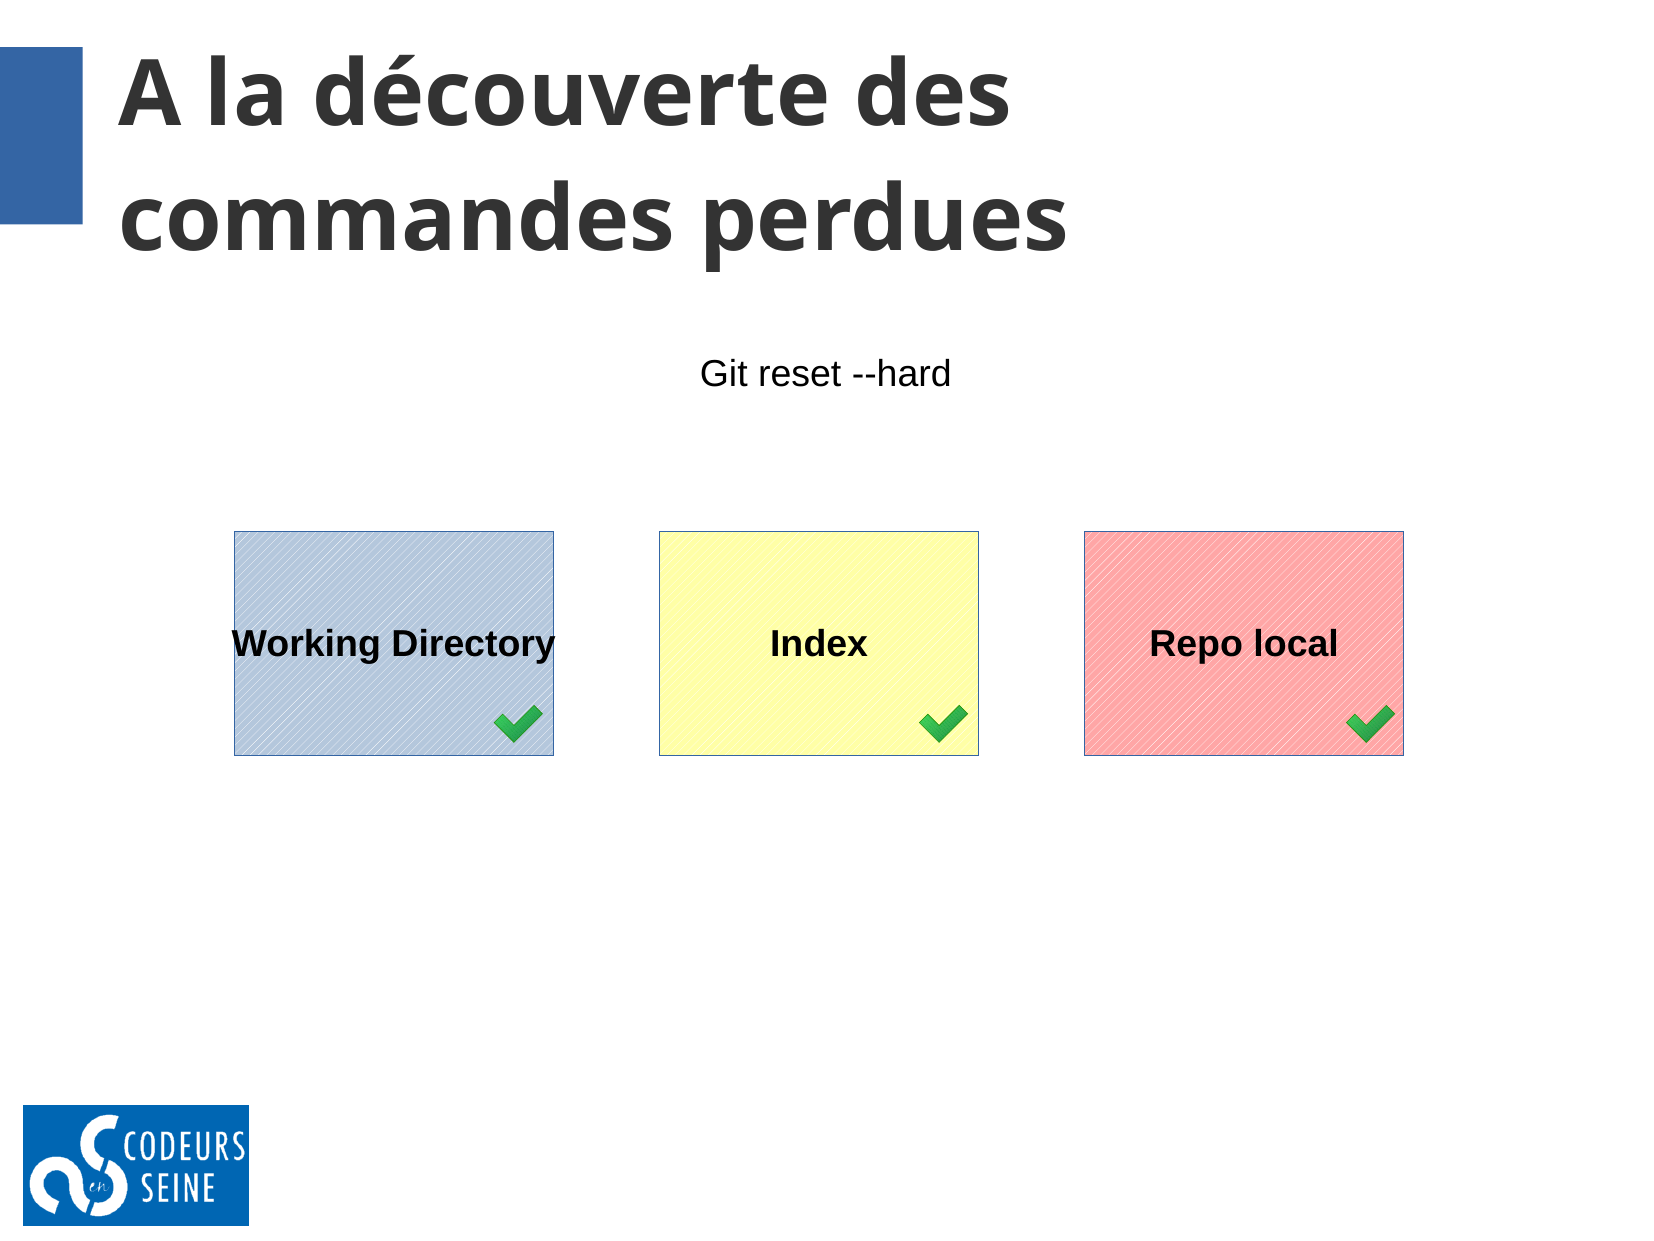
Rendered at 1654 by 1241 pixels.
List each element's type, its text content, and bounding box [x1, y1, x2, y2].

picture [484, 688, 552, 756]
picture [1336, 688, 1404, 756]
text_box Index [659, 531, 979, 756]
picture [23, 1105, 249, 1226]
title A la découverte des commandes perdues [118, 45, 1571, 260]
text_box Repo local [1084, 531, 1404, 756]
text_box Working Directory [234, 531, 554, 756]
text_box Git reset --hard [685, 344, 967, 402]
picture [909, 688, 977, 756]
